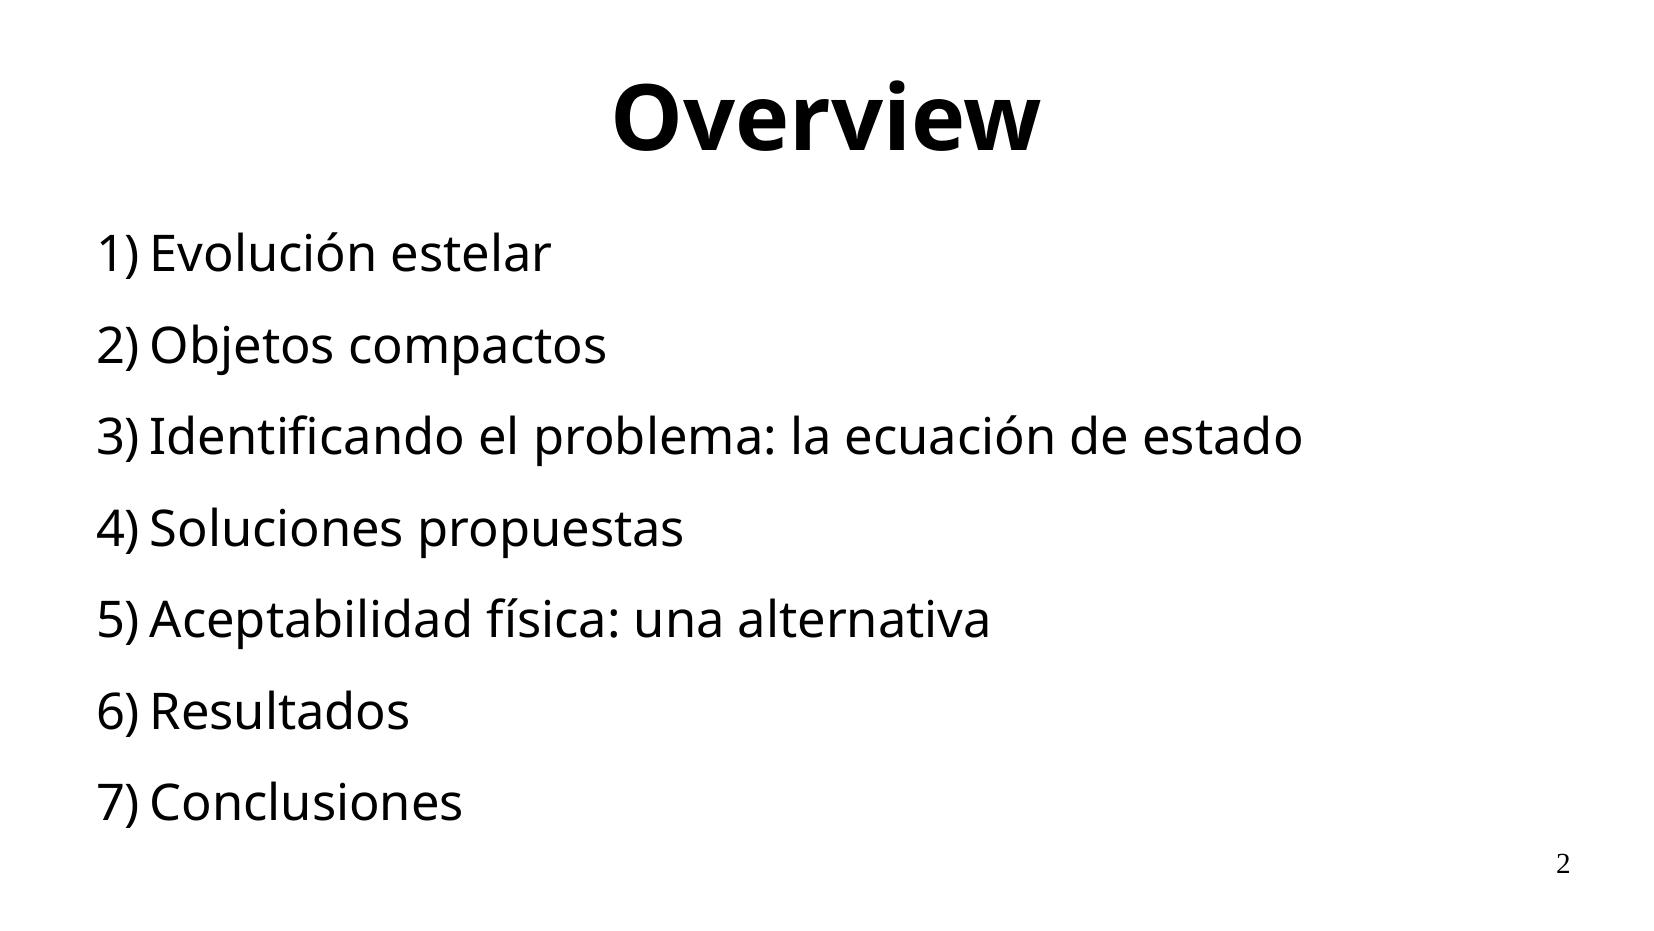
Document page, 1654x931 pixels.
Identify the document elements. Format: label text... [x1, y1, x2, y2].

list Evolución estelar Objetos compactos Identificando el problema: la ecuación de estado Soluciones propuestas Aceptabilidad física: una alternativa Resultados Conclusiones [82, 217, 1571, 841]
title Overview [82, 37, 1571, 193]
